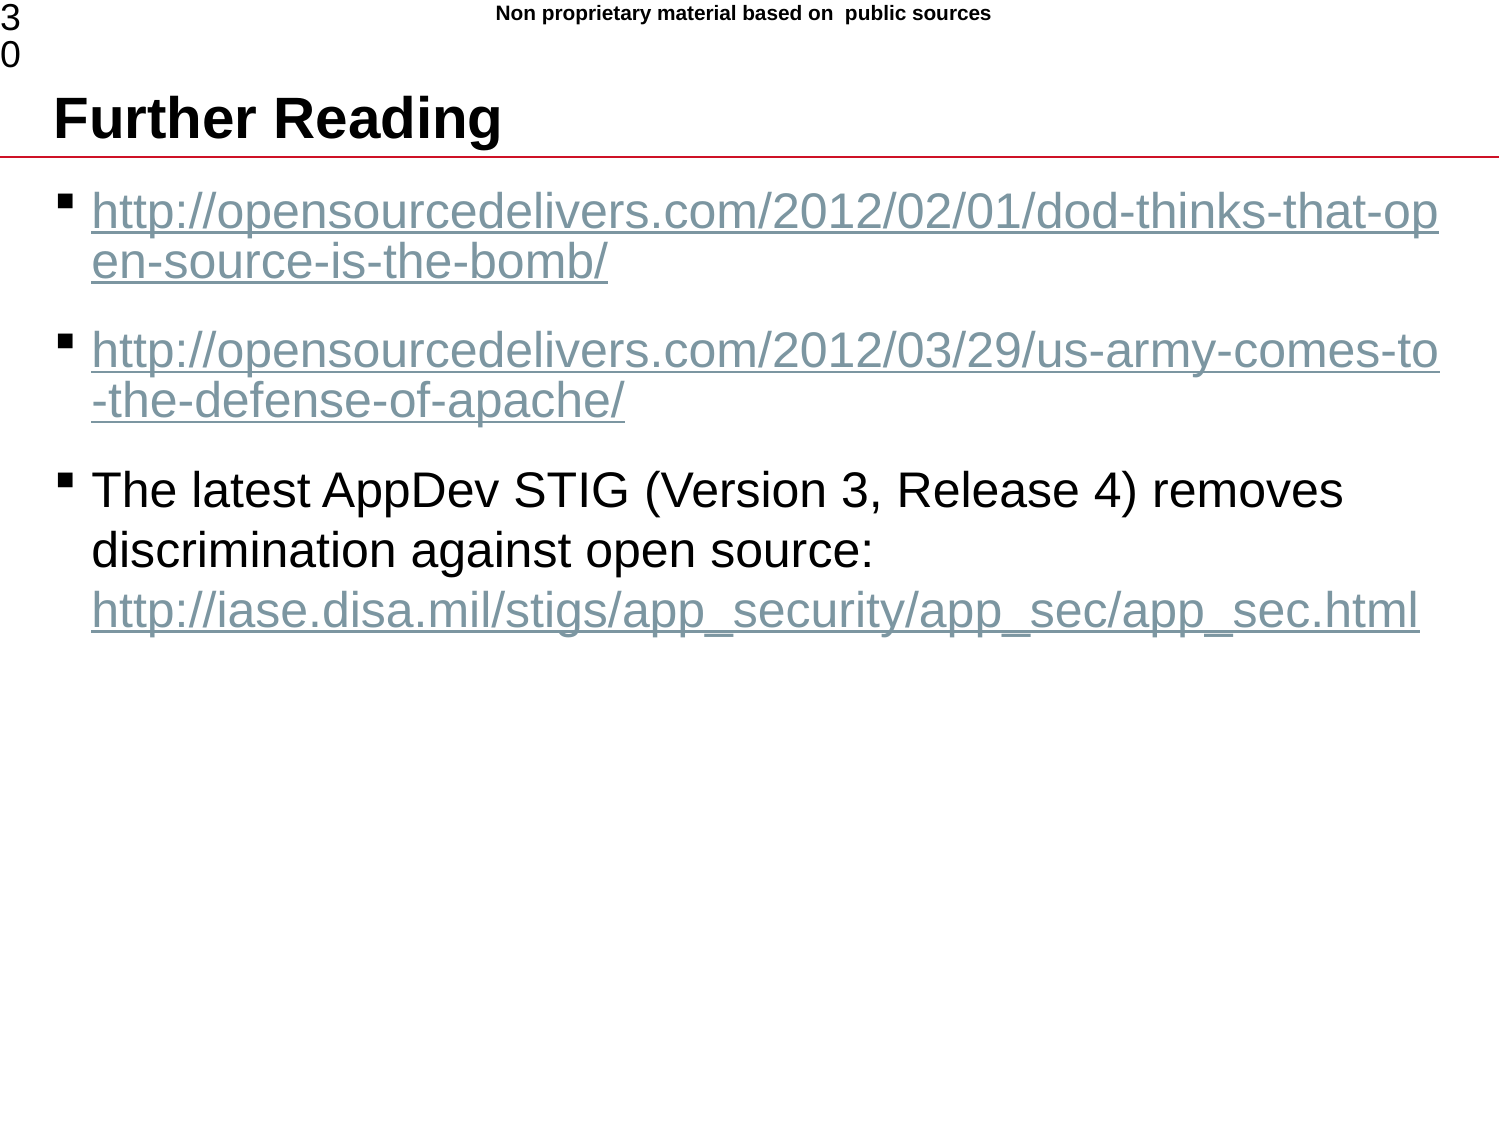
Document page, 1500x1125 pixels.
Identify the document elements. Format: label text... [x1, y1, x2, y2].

list http://opensourcedelivers.com/2012/02/01/dod-thinks-that-open-source-is-the-bomb/ http://opensourcedelivers.com/2012/03/29/us-army-comes-to-the-defense-of-apache/ The latest AppDev STIG (Version 3, Release 4) removes discrimination against open source: http://iase.disa.mil/stigs/app_security/app_sec/app_sec.html [38, 170, 1461, 1011]
title Further Reading [38, 35, 1225, 158]
